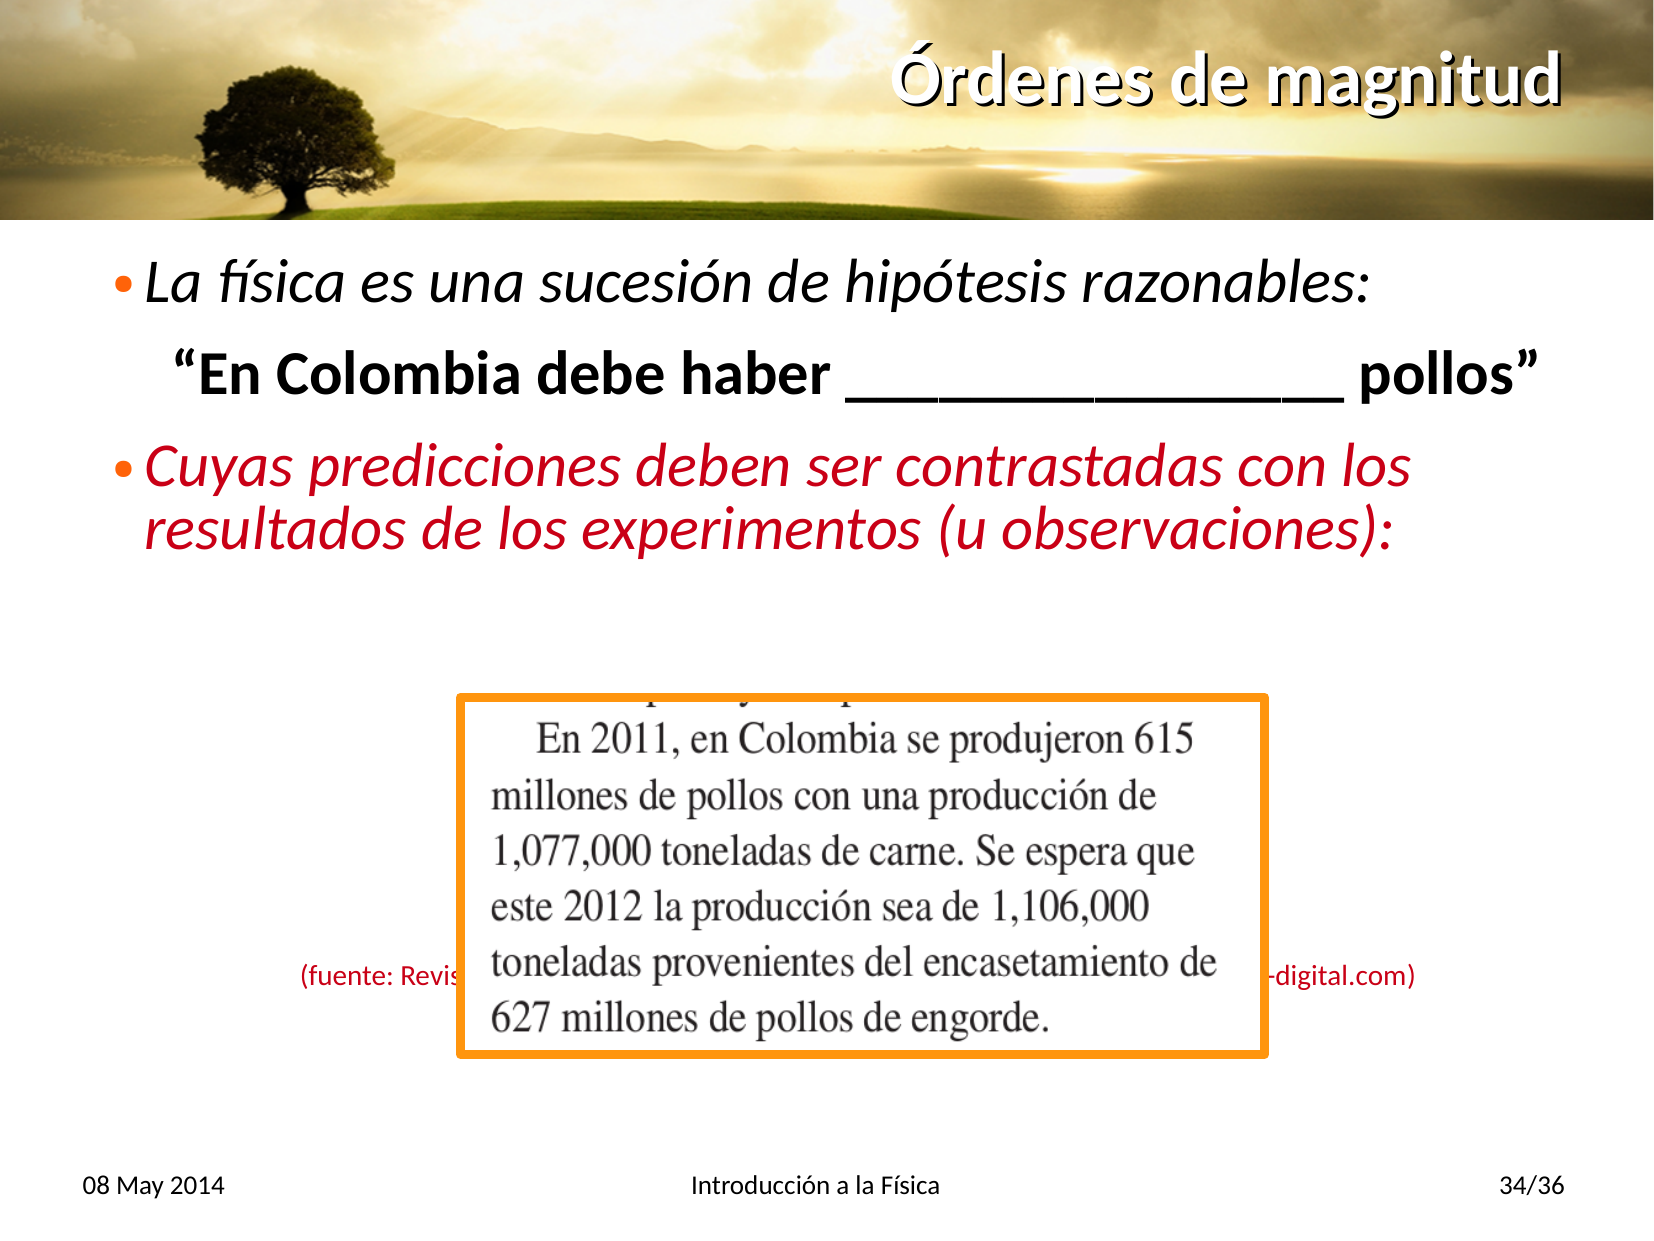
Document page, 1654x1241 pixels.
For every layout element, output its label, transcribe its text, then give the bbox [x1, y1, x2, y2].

list La física es una sucesión de hipótesis razonables: “En Colombia debe haber ________________ pollos” Cuyas predicciones deben ser contrastadas con los resultados de los experimentos (u observaciones): (fuente: Revista Industria Avícola, Mayo 2012, pág. 8, http://www.industriaavicola-digital.com) [82, 255, 1571, 1156]
title Órdenes de magnitud [75, 19, 1564, 151]
picture [0, 0, 1654, 220]
picture [465, 701, 1261, 1051]
